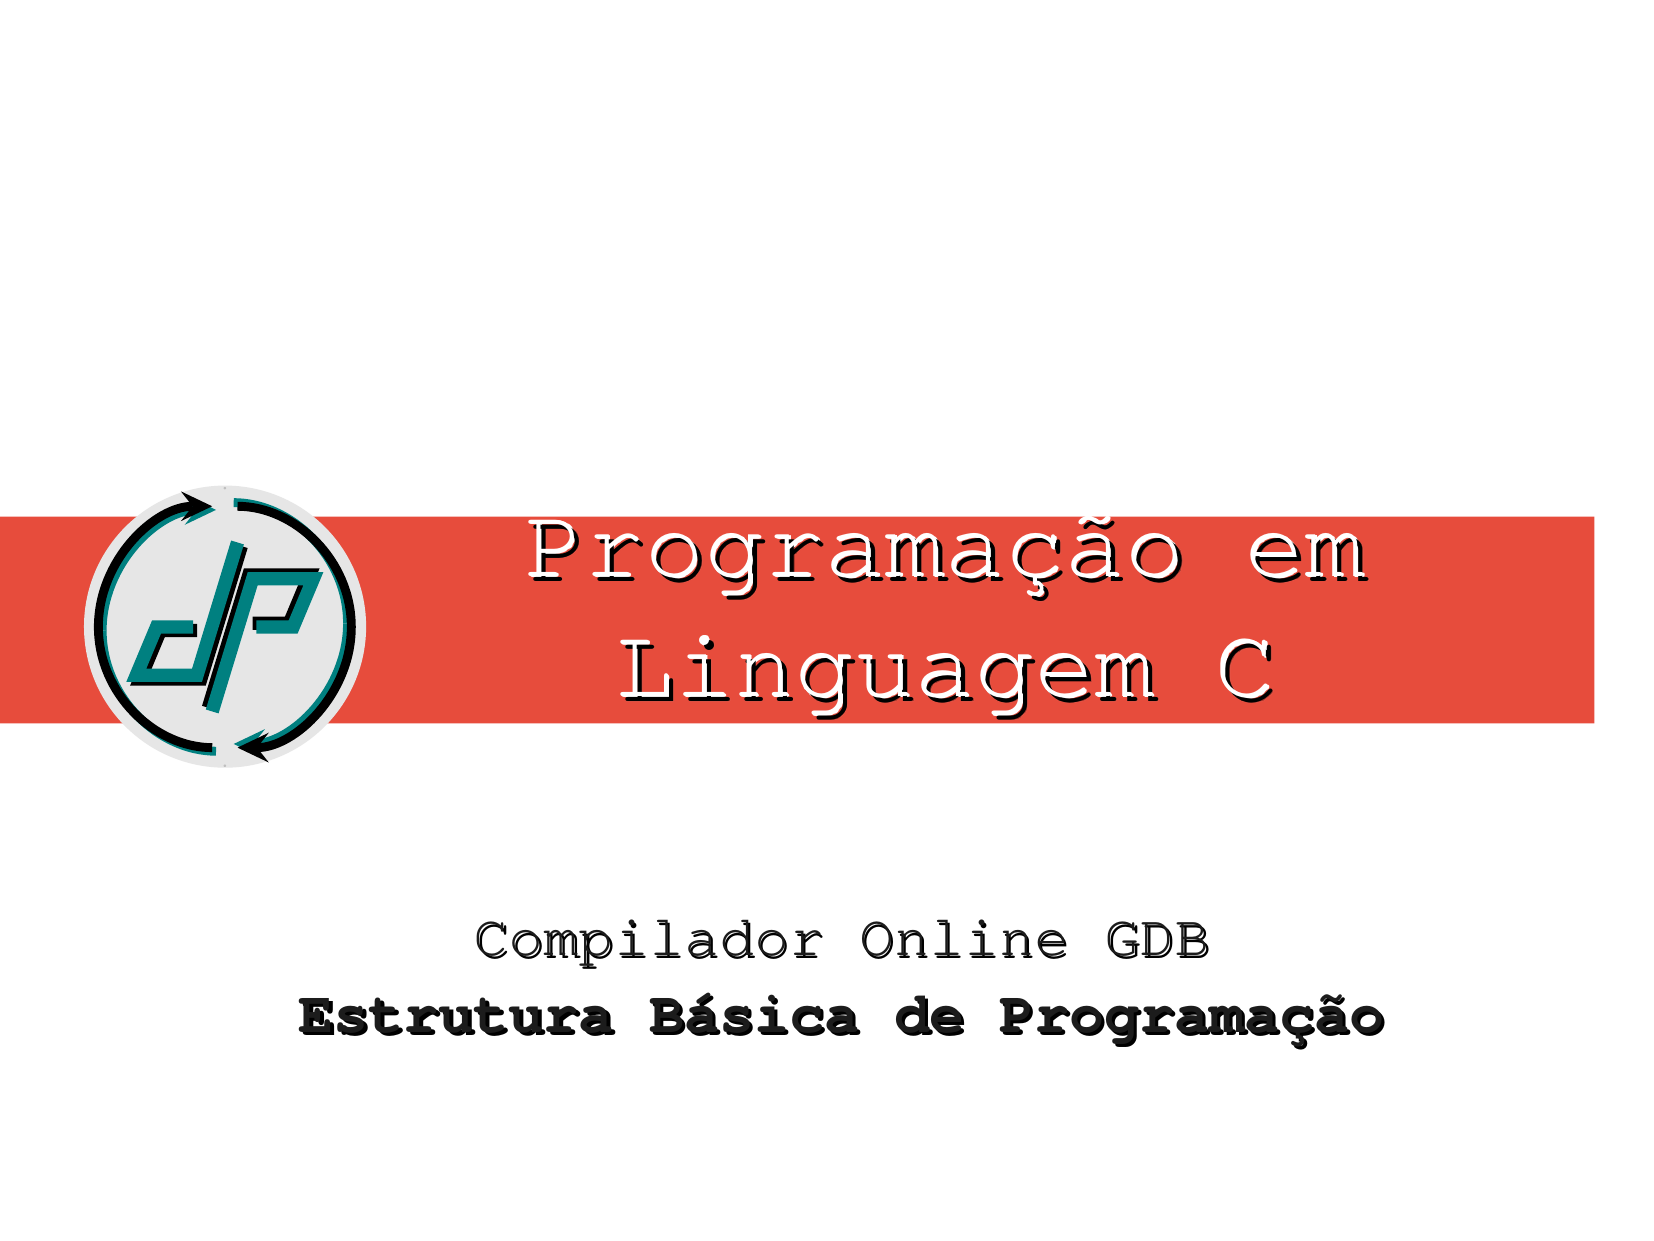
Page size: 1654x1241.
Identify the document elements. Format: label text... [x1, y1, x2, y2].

picture [83, 485, 367, 768]
subtitle Compilador Online GDB Estrutura Básica de Programação [88, 767, 1595, 1182]
title Programação em Linguagem C [177, 481, 1654, 629]
